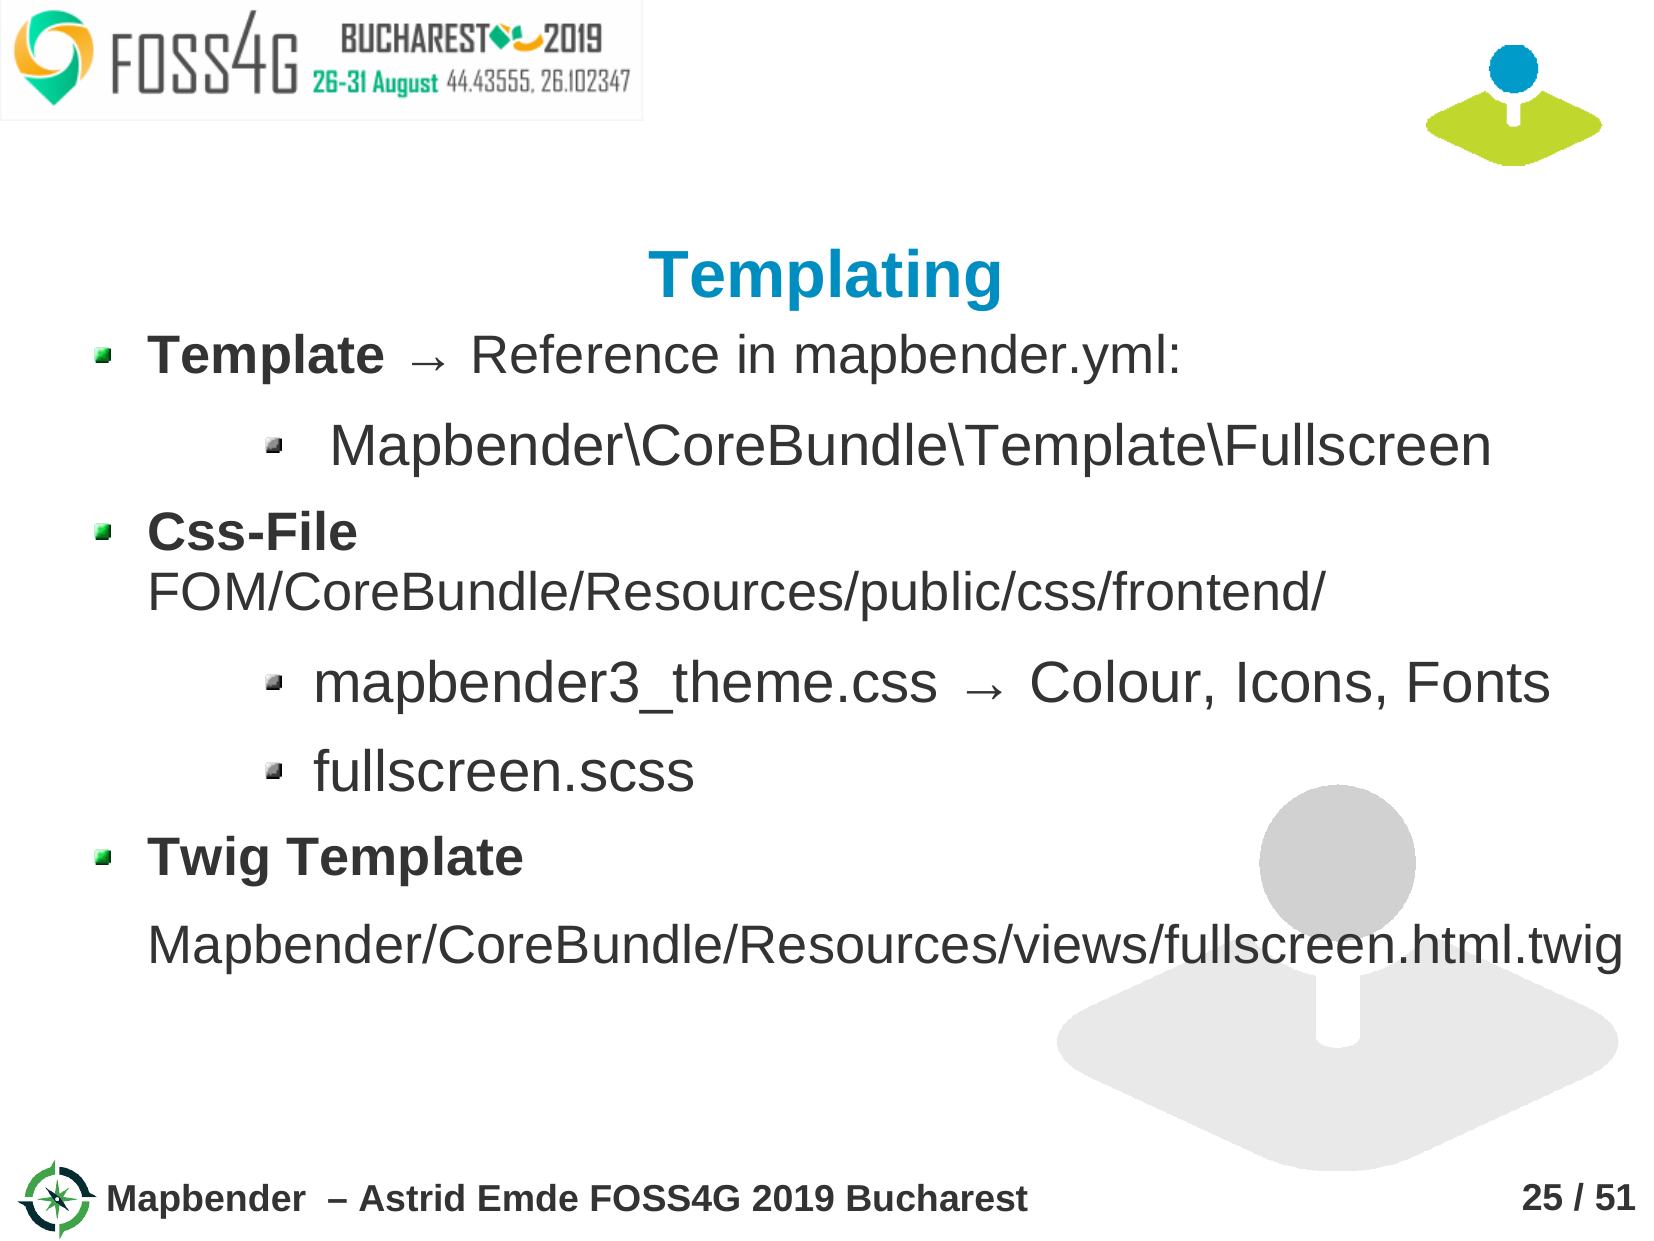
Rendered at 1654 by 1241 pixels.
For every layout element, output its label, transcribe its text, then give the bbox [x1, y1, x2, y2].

list Template → Reference in mapbender.yml: Mapbender\CoreBundle\Template\Fullscreen Css-File FOM/CoreBundle/Resources/public/css/frontend/ mapbender3_theme.css → Colour, Icons, Fonts fullscreen.scss Twig Template Mapbender/CoreBundle/Resources/views/fullscreen.html.twig [76, 324, 1654, 1144]
picture [1426, 45, 1604, 166]
picture [16, 1158, 98, 1240]
title Templating [82, 200, 1571, 324]
picture [0, 0, 643, 121]
